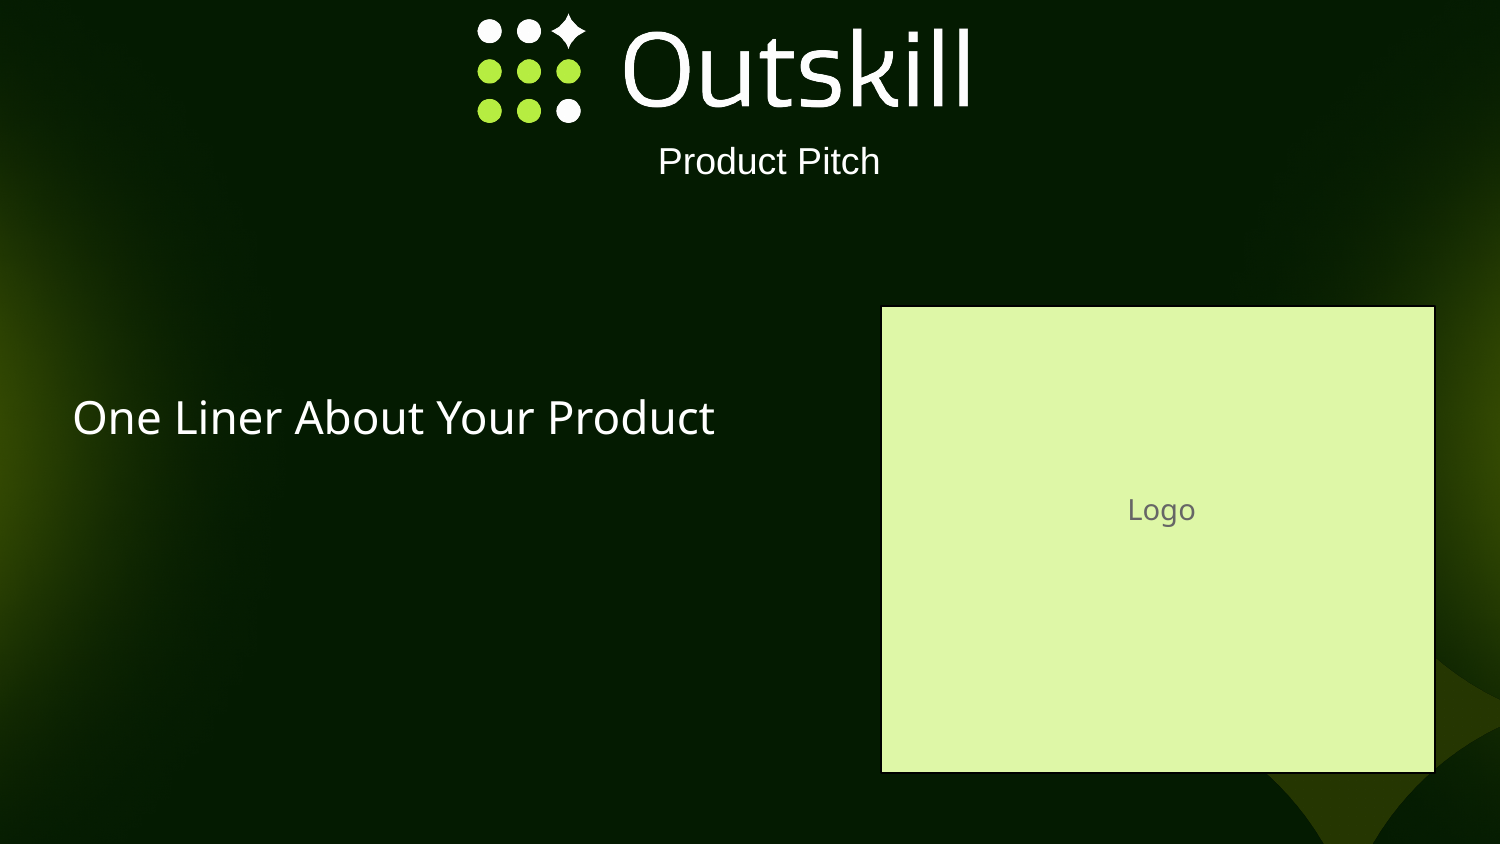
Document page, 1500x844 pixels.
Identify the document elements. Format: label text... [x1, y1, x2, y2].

text_box One Liner About Your Product [24, 326, 764, 506]
text_box Product Pitch [587, 121, 952, 202]
text_box Logo [975, 476, 1341, 542]
picture [0, 0, 1500, 844]
text_box [880, 305, 1436, 774]
